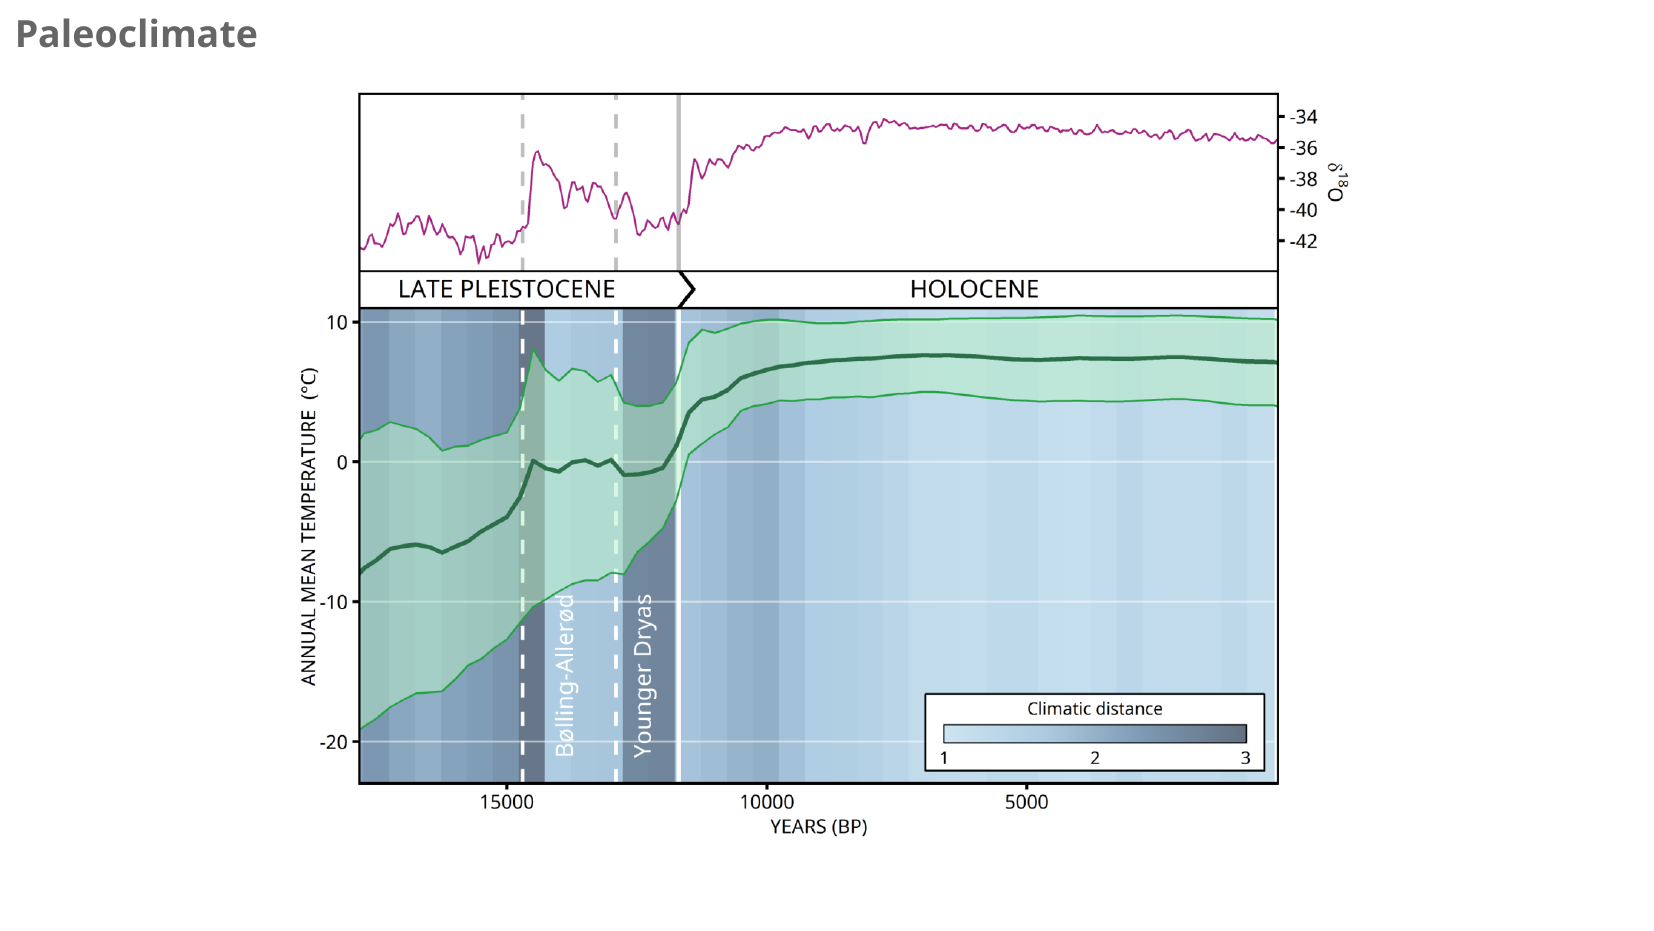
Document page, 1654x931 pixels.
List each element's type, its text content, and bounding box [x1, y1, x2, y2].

picture [289, 81, 1365, 849]
text_box Paleoclimate [0, 0, 1654, 118]
